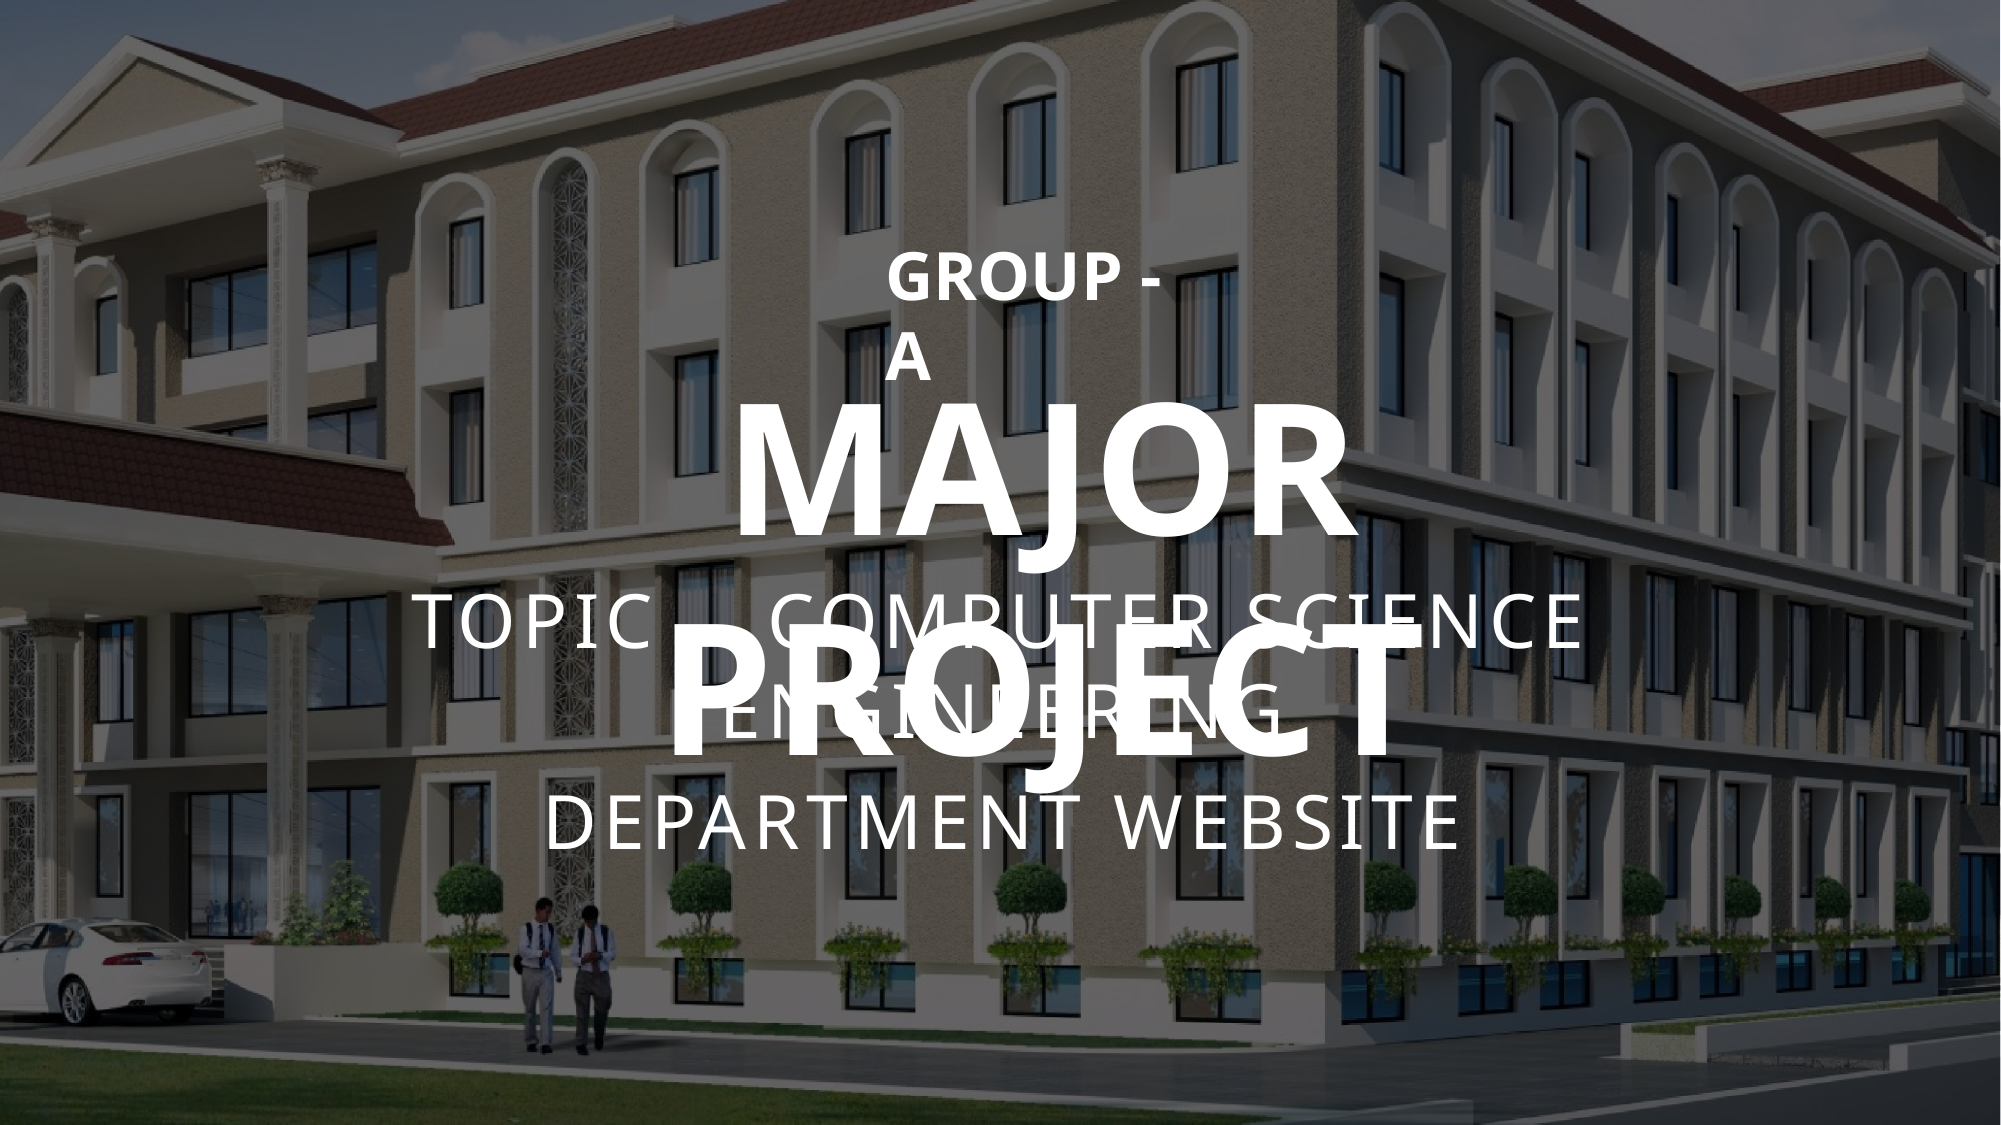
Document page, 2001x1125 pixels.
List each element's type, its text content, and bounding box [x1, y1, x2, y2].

picture [0, 0, 2000, 1125]
title MAJOR PROJECT [302, 344, 1782, 554]
subtitle TOPIC - computer science engineering Department website [107, 566, 1897, 809]
text_box GROUP - A [870, 226, 1211, 322]
